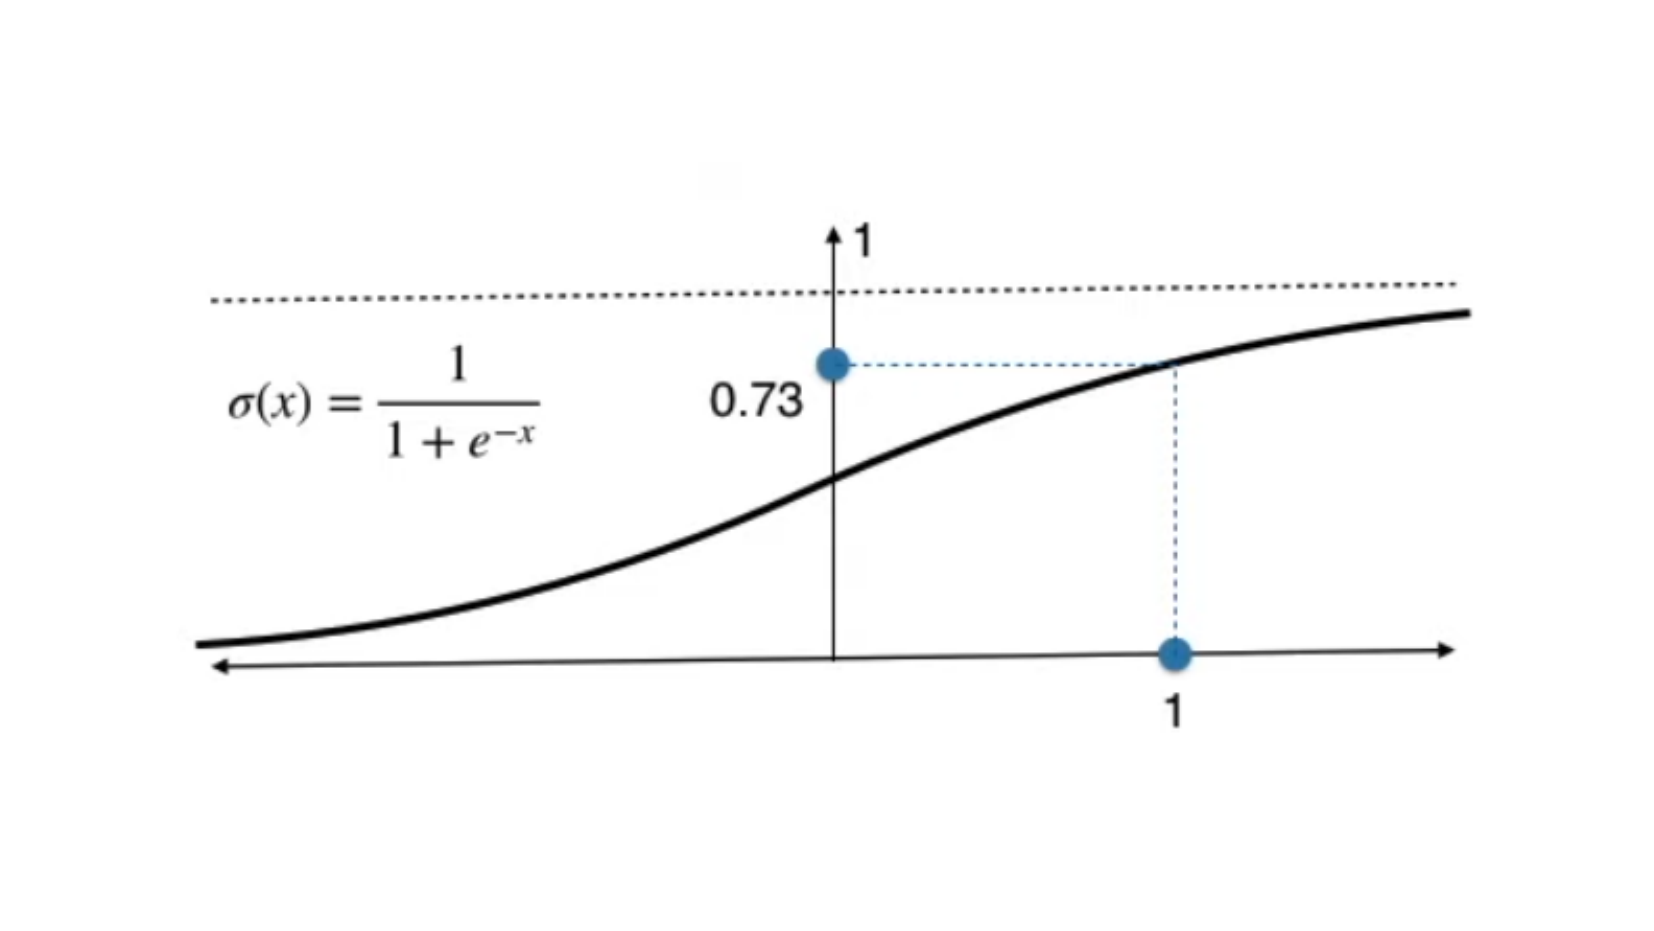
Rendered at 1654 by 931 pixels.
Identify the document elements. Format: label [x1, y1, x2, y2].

picture [165, 162, 1489, 760]
